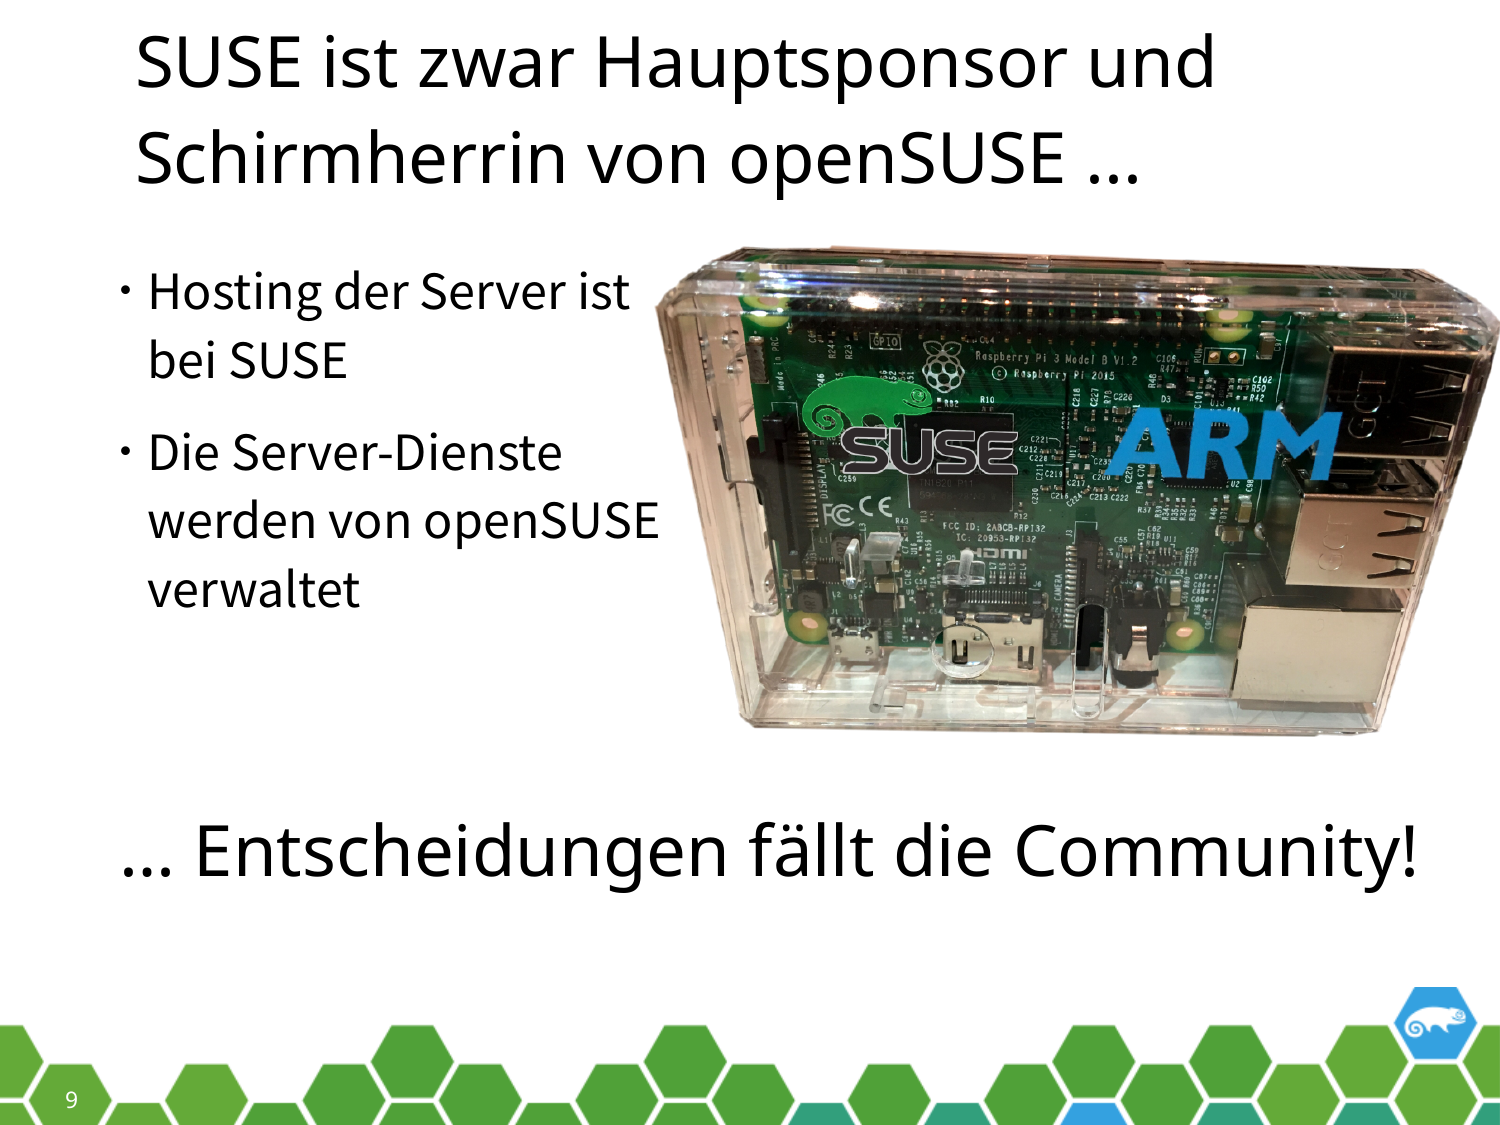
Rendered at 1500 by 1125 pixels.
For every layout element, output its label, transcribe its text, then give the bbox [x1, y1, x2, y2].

picture [654, 245, 1500, 737]
title SUSE ist zwar Hauptsponsor und Schirmherrin von openSUSE ... [135, 19, 1463, 197]
picture [0, 987, 1500, 1125]
list Hosting der Server ist bei SUSE Die Server-Dienste werden von openSUSE verwaltet [119, 164, 694, 774]
title … Entscheidungen fällt die Community! [119, 774, 1447, 924]
